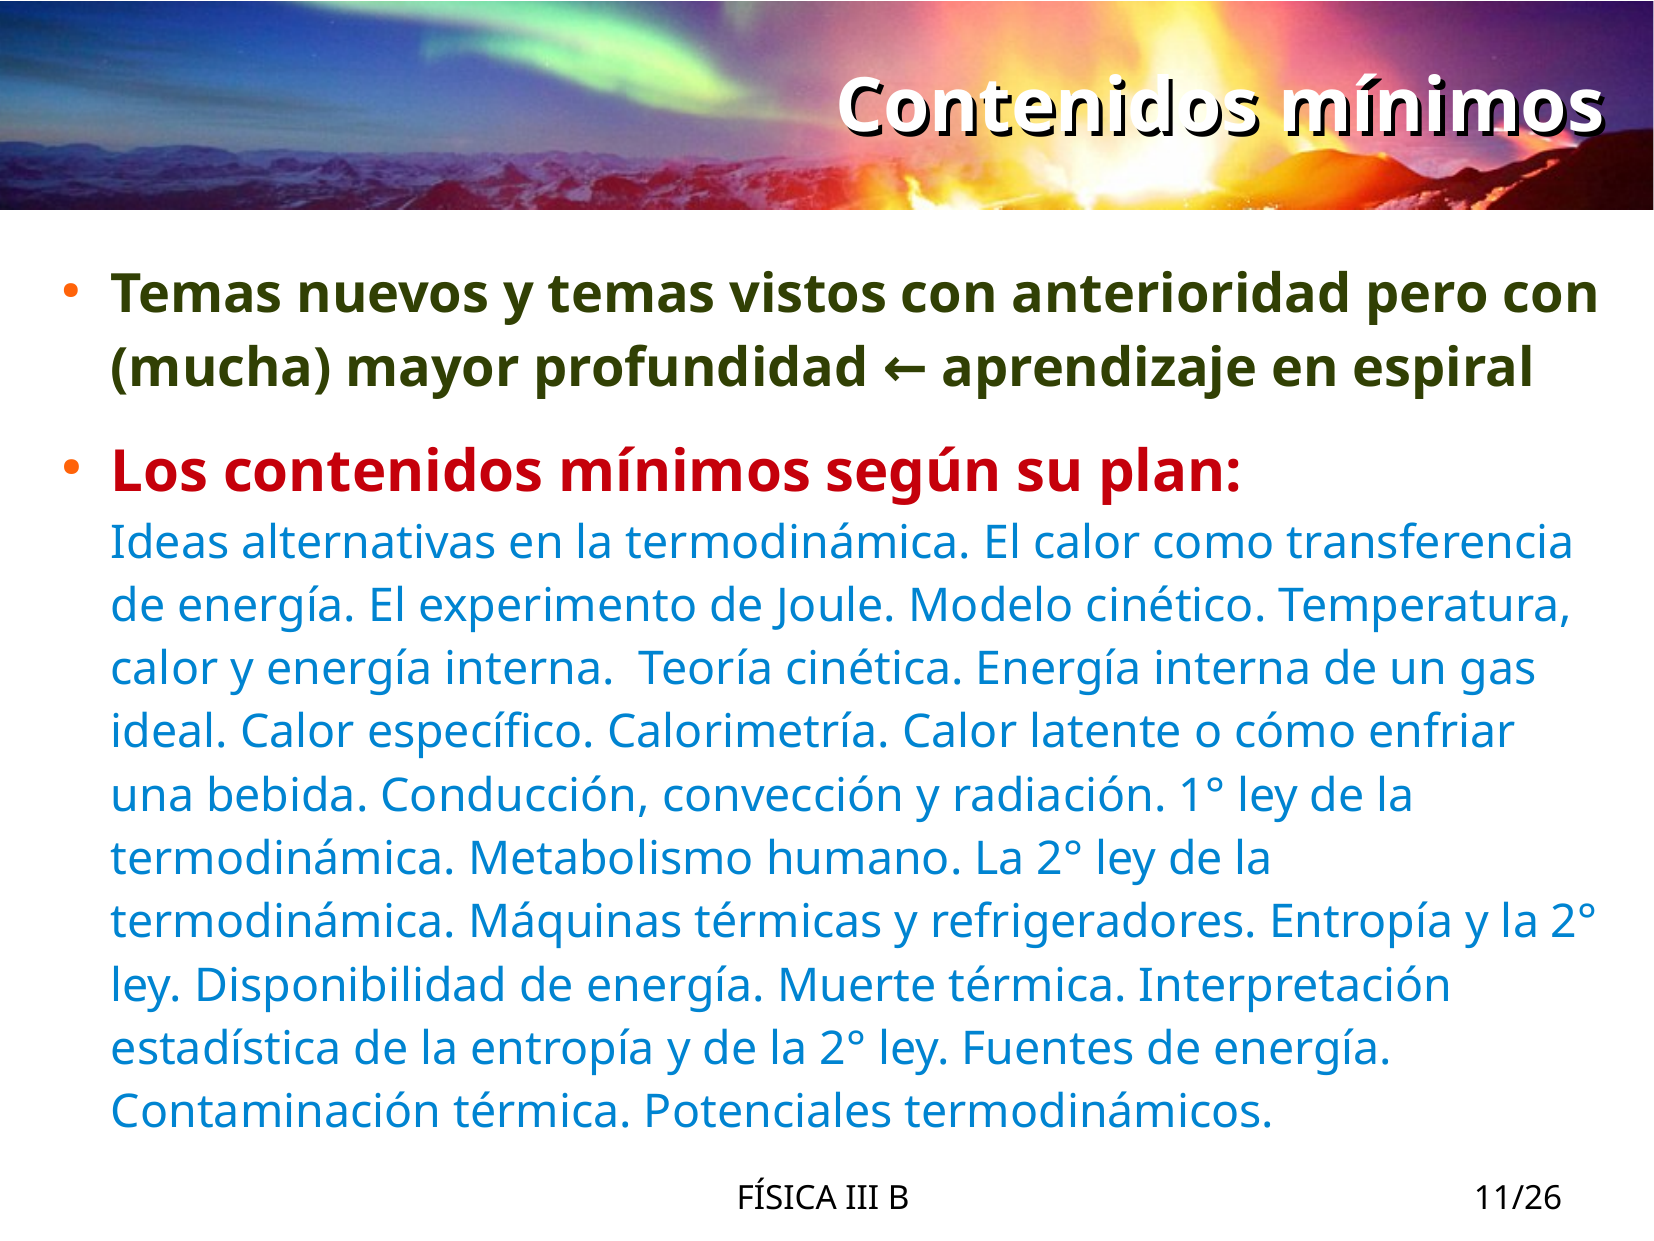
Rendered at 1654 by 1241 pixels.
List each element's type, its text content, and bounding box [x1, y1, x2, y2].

picture [0, 1, 1654, 210]
title Contenidos mínimos [45, 15, 1606, 191]
list Temas nuevos y temas vistos con anterioridad pero con (mucha) mayor profundidad ← aprendizaje en espiral Los contenidos mínimos según su plan: Ideas alternativas en la termodinámica. El calor como transferencia de energía. El experimento de Joule. Modelo cinético. Temperatura, calor y energía interna. Teoría cinética. Energía interna de un gas ideal. Calor específico. Calorimetría. Calor latente o cómo enfriar una bebida. Conducción, convección y radiación. 1° ley de la termodinámica. Metabolismo humano. La 2° ley de la termodinámica. Máquinas térmicas y refrigeradores. Entropía y la 2° ley. Disponibilidad de energía. Muerte térmica. Interpretación estadística de la entropía y de la 2° ley. Fuentes de energía. Contaminación térmica. Potenciales termodinámicos. [45, 255, 1606, 1156]
